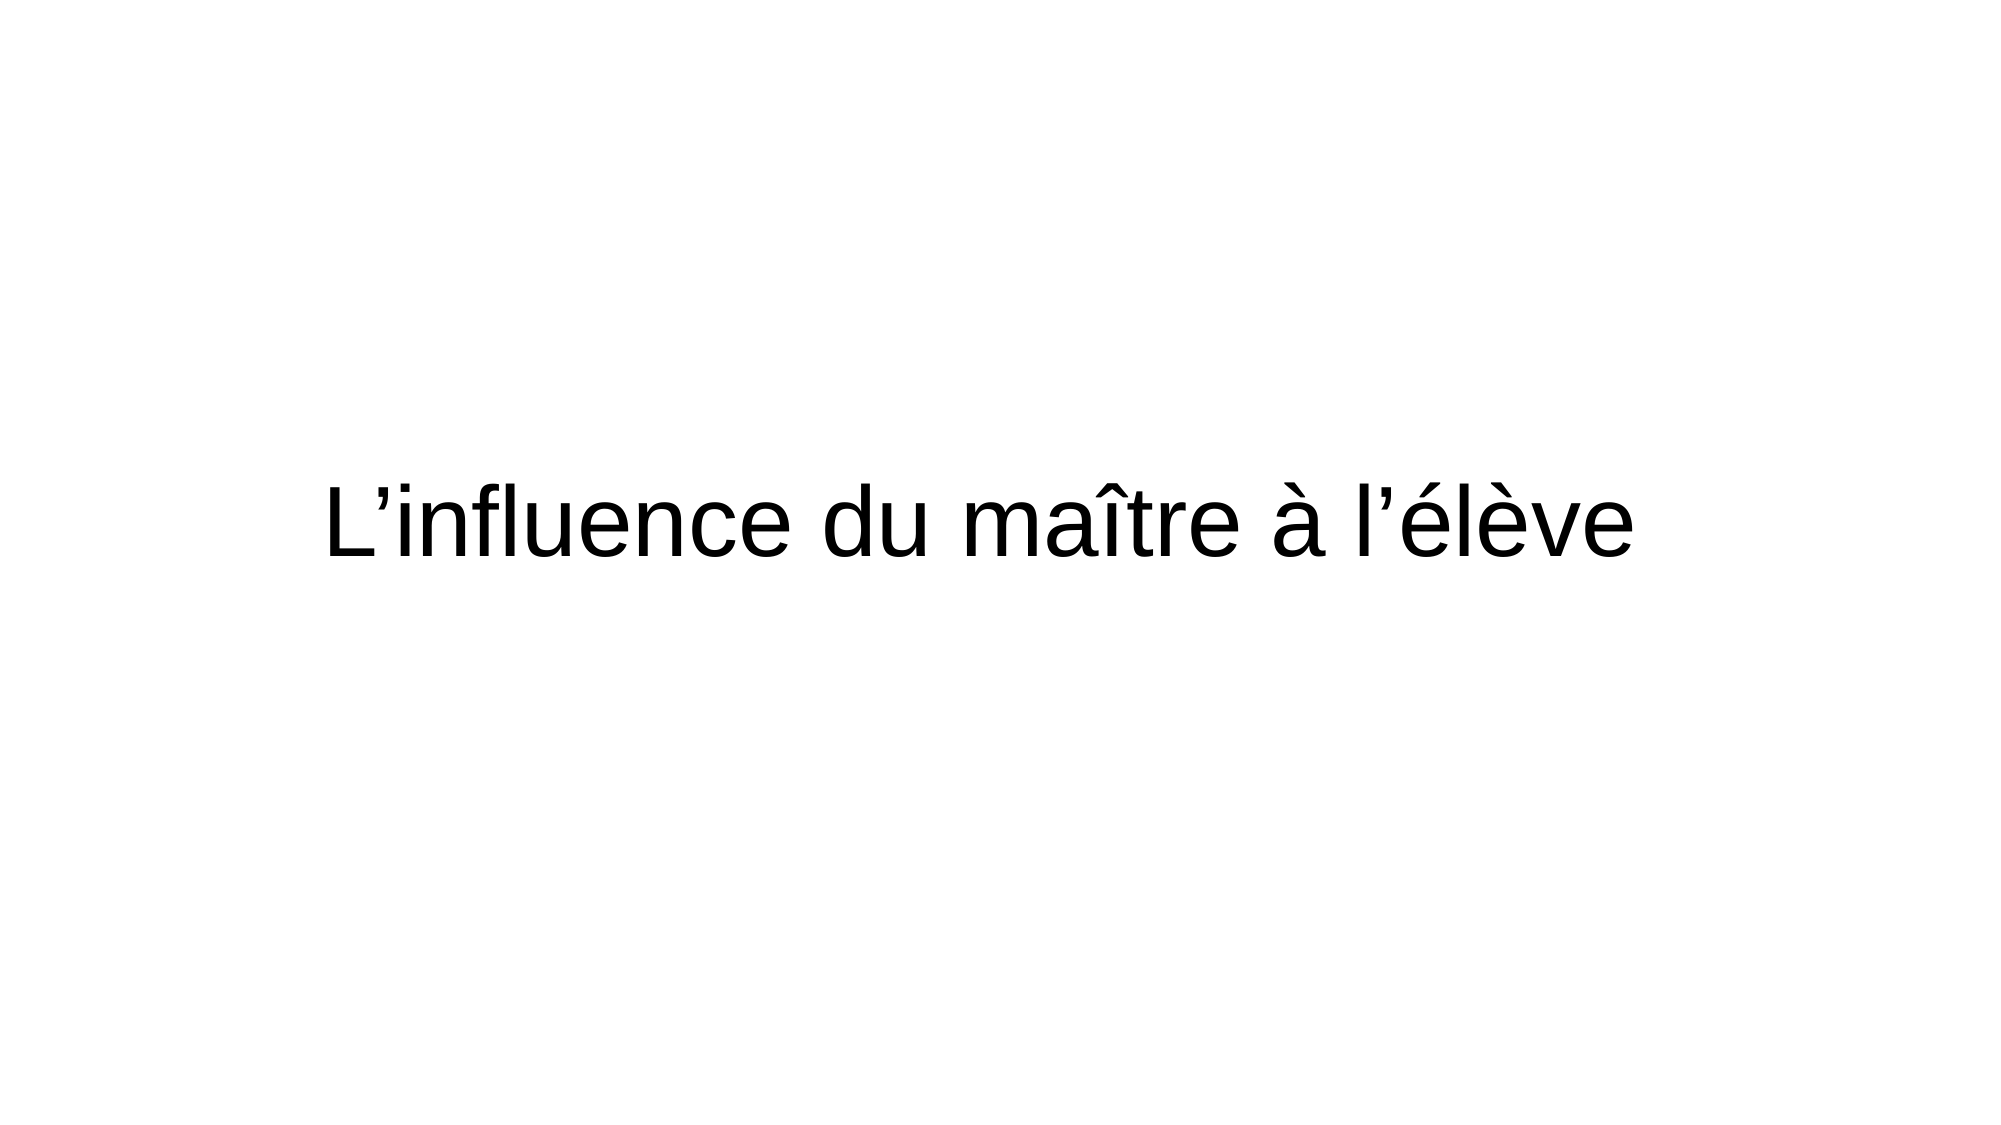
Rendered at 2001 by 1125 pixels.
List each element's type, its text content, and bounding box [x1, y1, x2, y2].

title L’influence du maître à l’élève [245, 407, 1743, 625]
